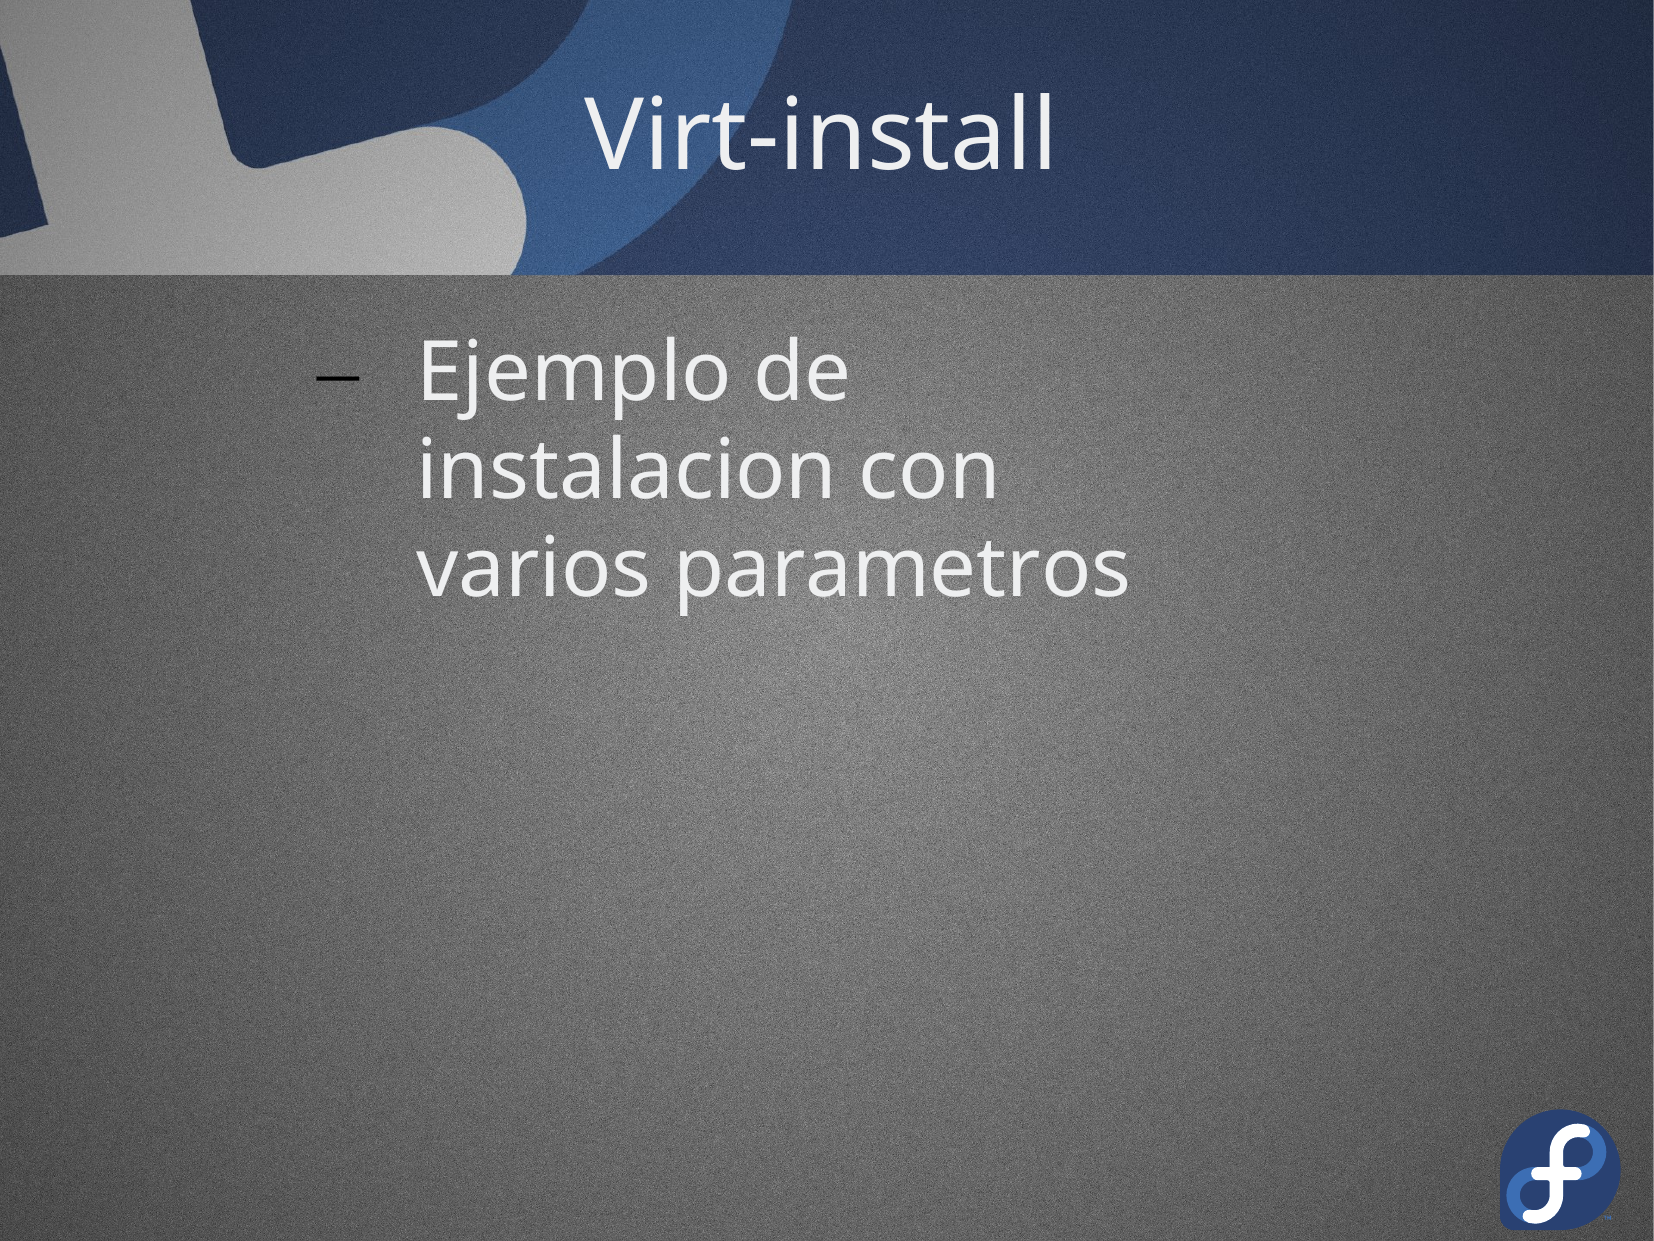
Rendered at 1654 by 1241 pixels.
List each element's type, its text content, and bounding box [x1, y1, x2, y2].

picture [0, 0, 1654, 1241]
text_box Ejemplo de instalacion con varios parametros [210, 315, 1263, 979]
text_box Virt-install [83, 30, 1561, 237]
